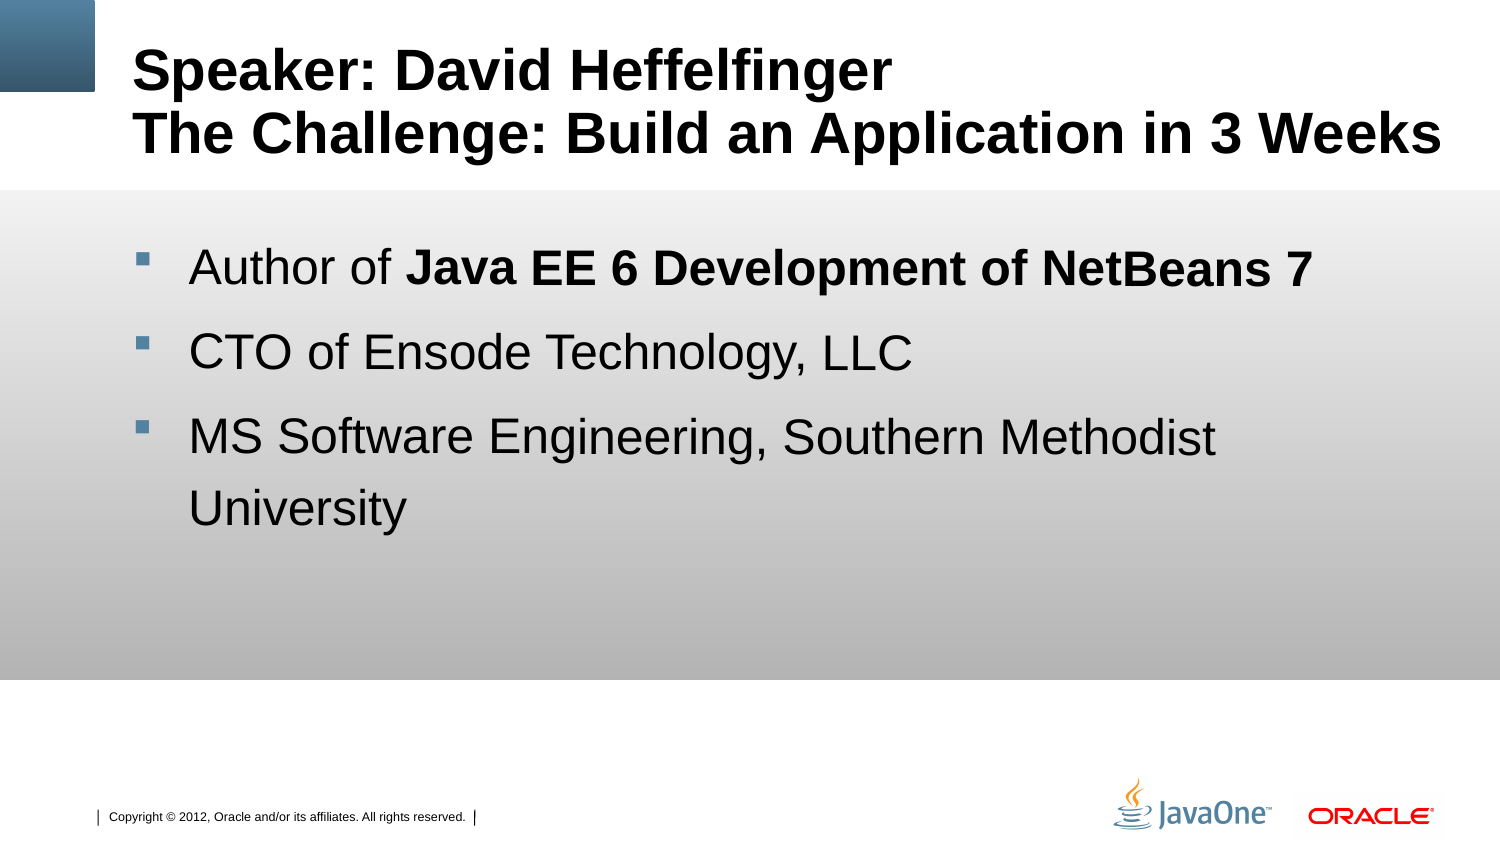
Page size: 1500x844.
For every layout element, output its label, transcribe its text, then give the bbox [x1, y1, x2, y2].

picture [1097, 761, 1288, 844]
picture [1293, 792, 1445, 840]
title Speaker: David Heffelfinger The Challenge: Build an Application in 3 Weeks [132, 40, 1486, 166]
list Author of Java EE 6 Development of NetBeans 7 CTO of Ensode Technology, LLC MS Software Engineering, Southern Methodist University [131, 222, 1408, 654]
